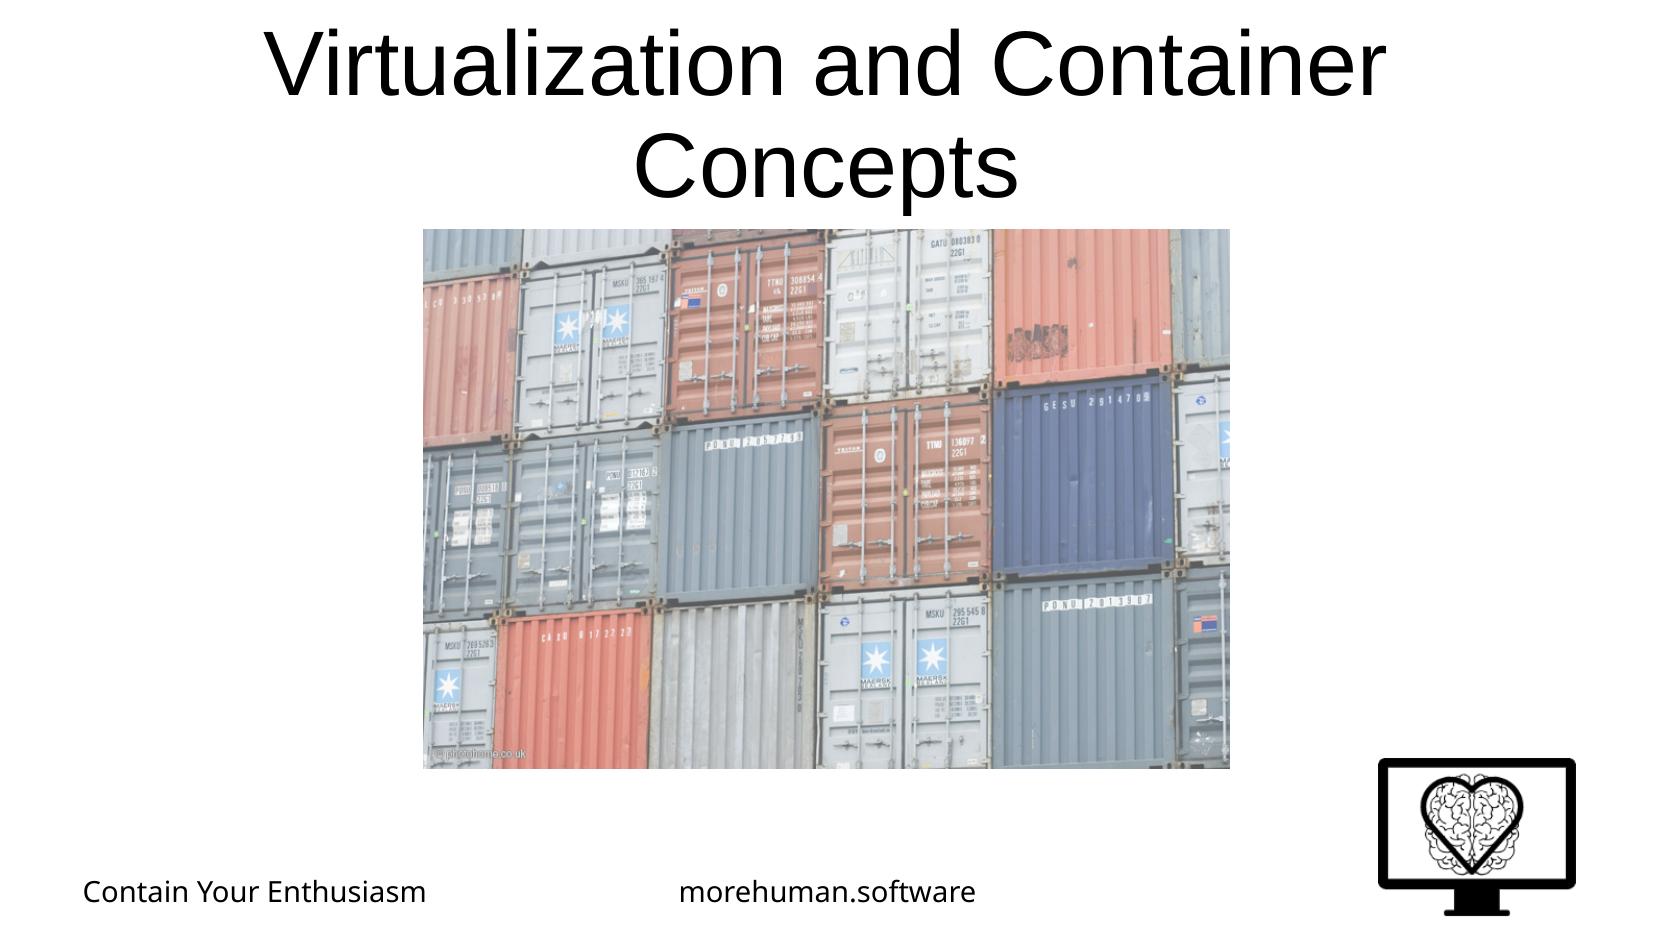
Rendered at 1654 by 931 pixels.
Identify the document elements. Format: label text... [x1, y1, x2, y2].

picture [423, 229, 1230, 769]
title Virtualization and Container Concepts [82, 12, 1571, 218]
picture [1378, 758, 1576, 925]
